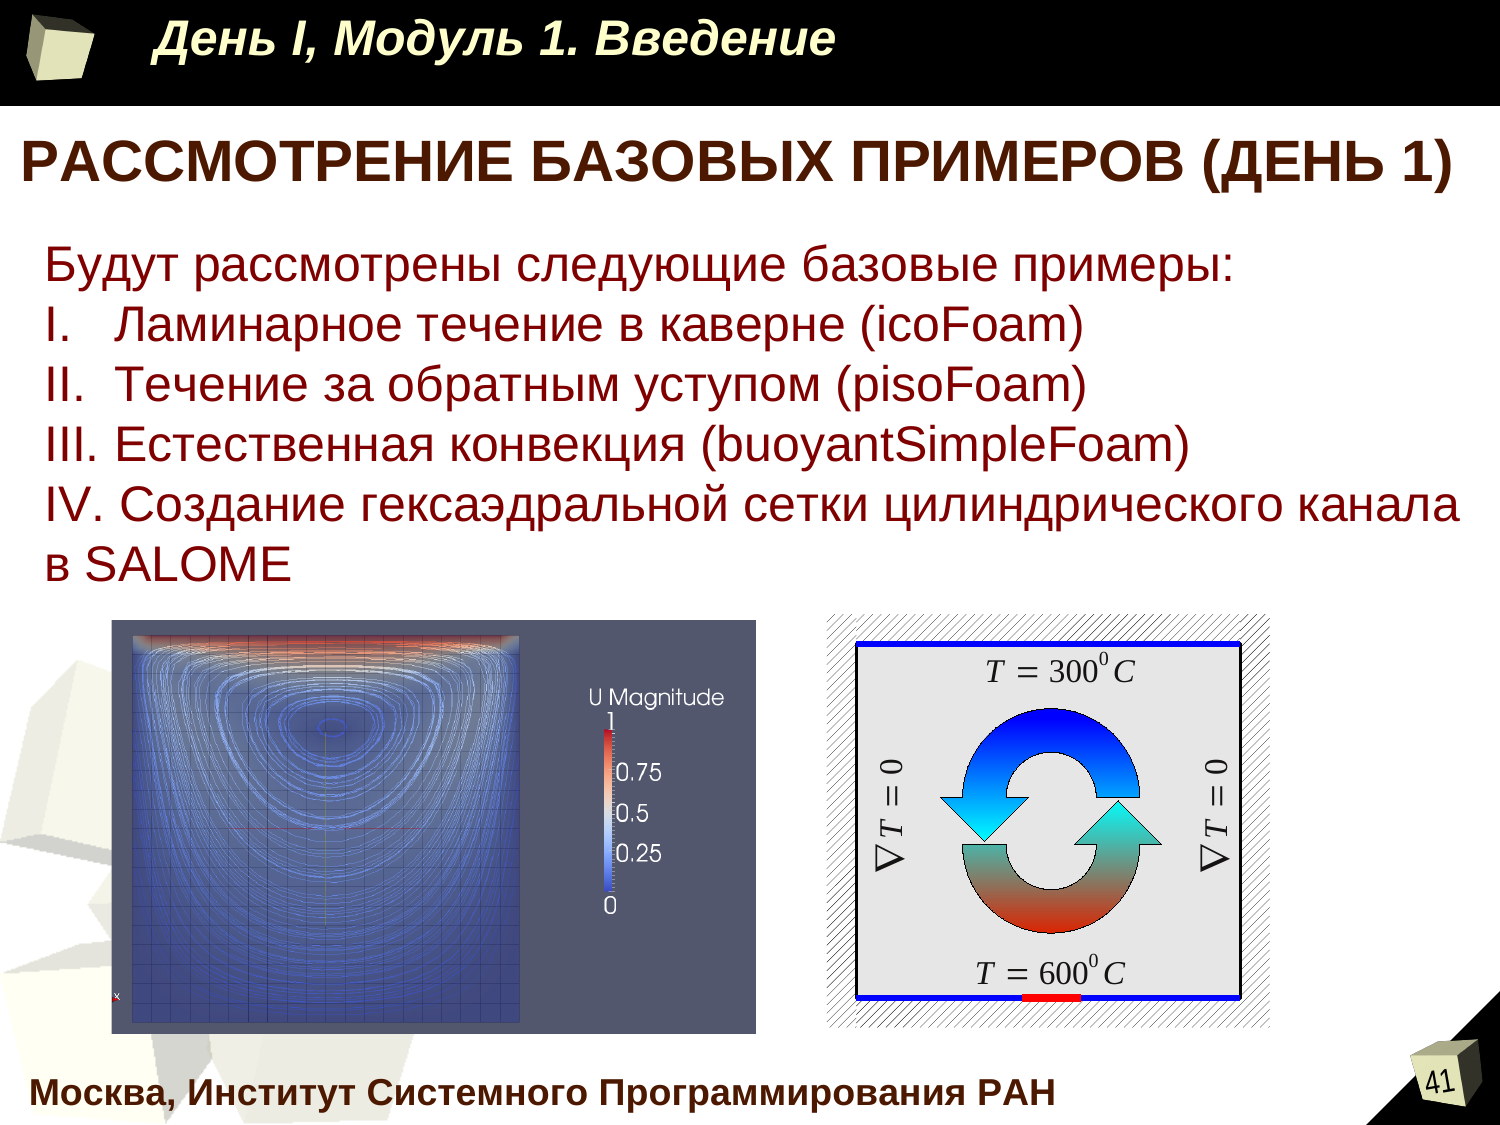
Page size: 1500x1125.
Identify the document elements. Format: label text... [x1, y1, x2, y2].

chart [968, 950, 1131, 993]
picture [0, 620, 756, 1125]
picture [423, 1088, 433, 1102]
text_box [826, 614, 1270, 1028]
text_box Будут рассмотрены следующие базовые примеры: Ламинарное течение в каверне (icoFoam) Течение за обратным уступом (pisoFoam) Естественная конвекция (buoyantSimpleFoam) Создание гексаэдральной сетки цилиндрического канала в SALOME [29, 224, 1477, 600]
text_box РАССМОТРЕНИЕ БАЗОВЫХ ПРИМЕРОВ (ДЕНЬ 1) [5, 115, 1500, 201]
picture [1197, 752, 1235, 880]
chart [978, 648, 1141, 690]
picture [872, 752, 910, 880]
